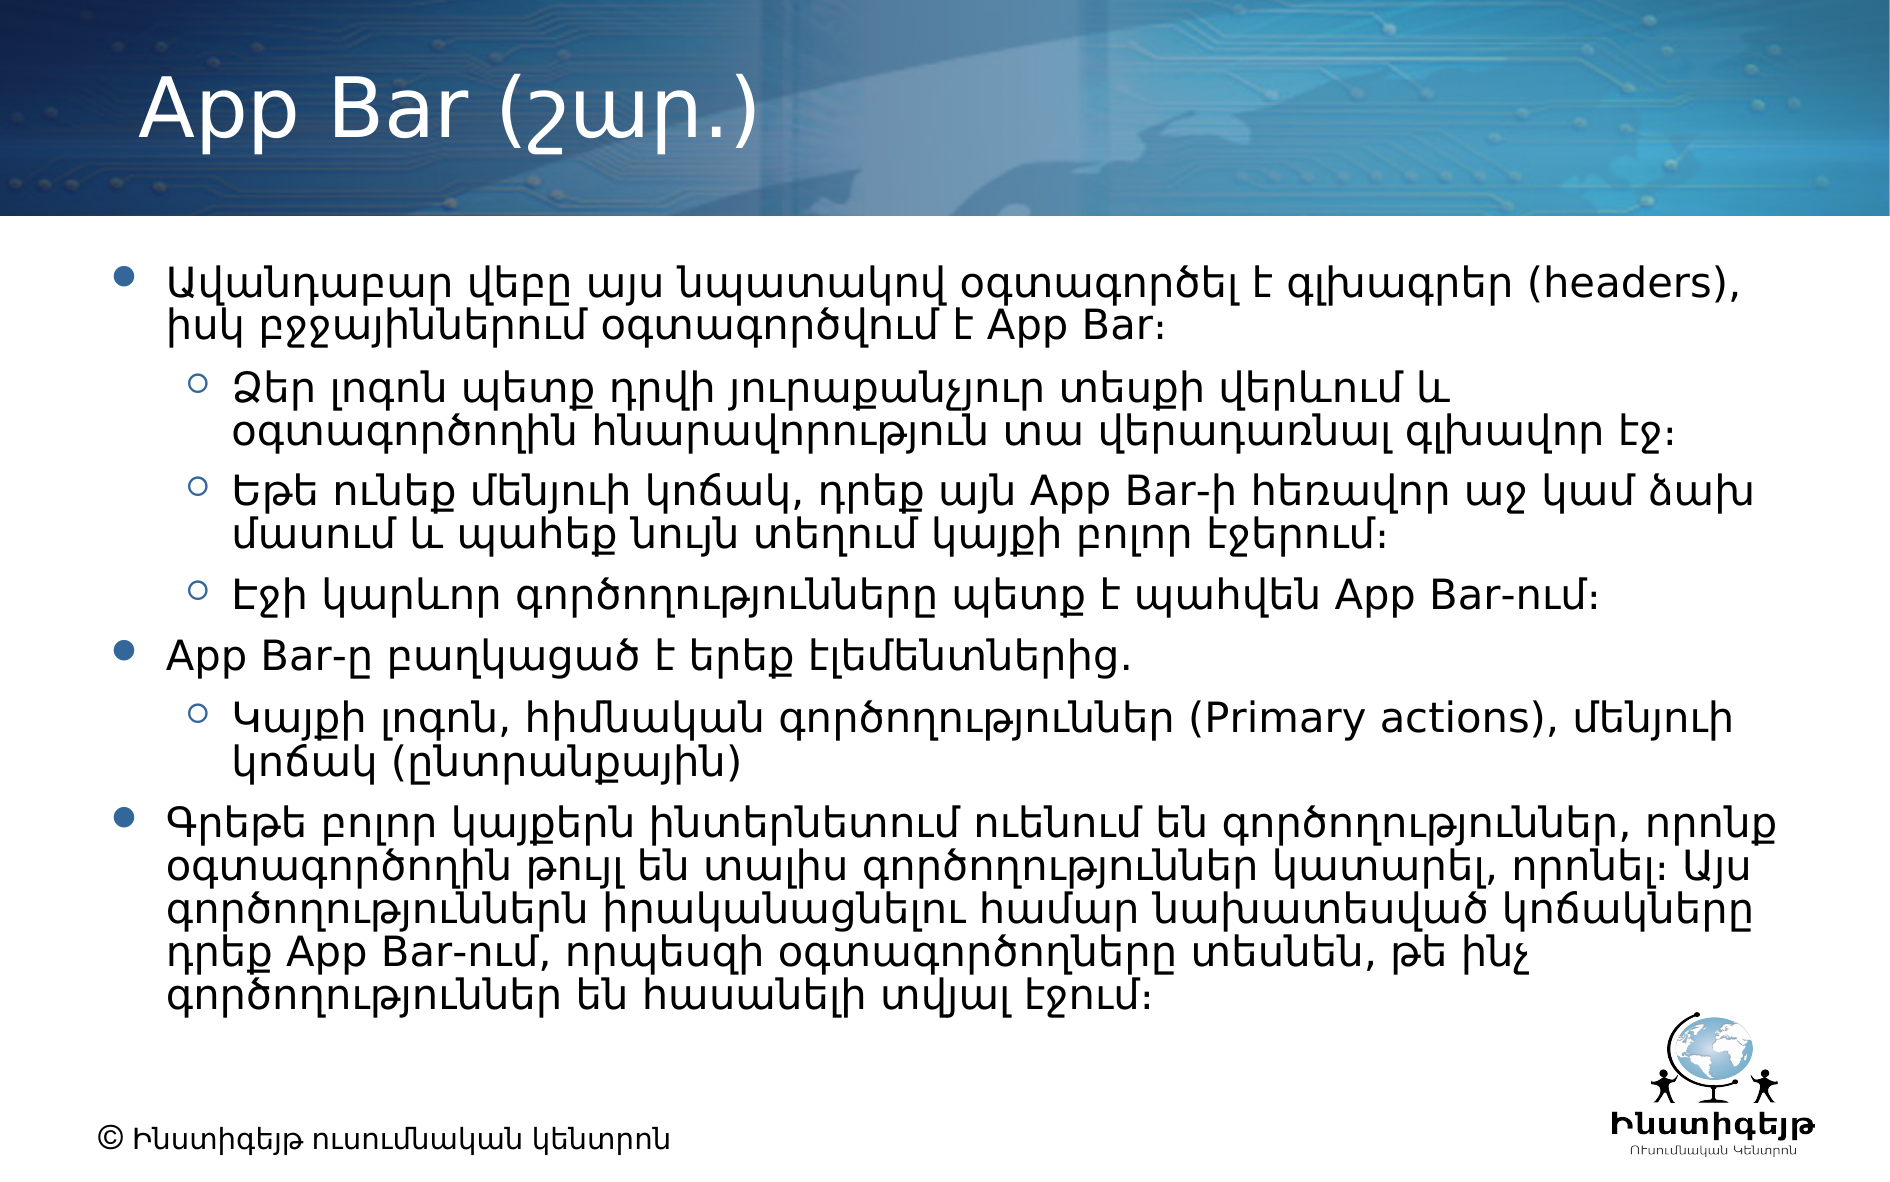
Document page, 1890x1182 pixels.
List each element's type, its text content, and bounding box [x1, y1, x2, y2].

list Ավանդաբար վեբը այս նպատակով օգտագործել է գլխագրեր (headers), իսկ բջջայիններում օգտագործվում է App Bar։ Ձեր լոգոն պետք դրվի յուրաքանչյուր տեսքի վերևում և օգտագործողին հնարավորություն տա վերադառնալ գլխավոր էջ։ Եթե ունեք մենյուի կոճակ, դրեք այն App Bar-ի հեռավոր աջ կամ ձախ մասում և պահեք նույն տեղում կայքի բոլոր էջերում։ Էջի կարևոր գործողությունները պետք է պահվեն App Bar-ում։ App Bar-ը բաղկացած է երեք էլեմենտներից․ Կայքի լոգոն, հիմնական գործողություններ (Primary actions), մենյուի կոճակ (ընտրանքային) Գրեթե բոլոր կայքերն ինտերնետում ուենում են գործողություններ, որոնք օգտագործողին թույլ են տալիս գործողություններ կատարել, որոնել։ Այս գործողություններն իրականացնելու համար նախատեսված կոճակները դրեք App Bar-ում, որպեսզի օգտագործողները տեսնեն, թե ինչ գործողություններ են հասանելի տվյալ էջում։ [110, 262, 1801, 290]
list Ձեր կայք մտնելիս օգտագործողները ակնկալում են տեսնել կայքի լոգոն յուրաքանչյուր էջի վերևում, որը թույլ կտա վերադառնալ գլխավոր էջ։ [751, 91, 1801, 96]
picture [1612, 1012, 1815, 1157]
picture [0, 0, 1890, 216]
text_box App Bar (շար.) [138, 82, 1801, 91]
